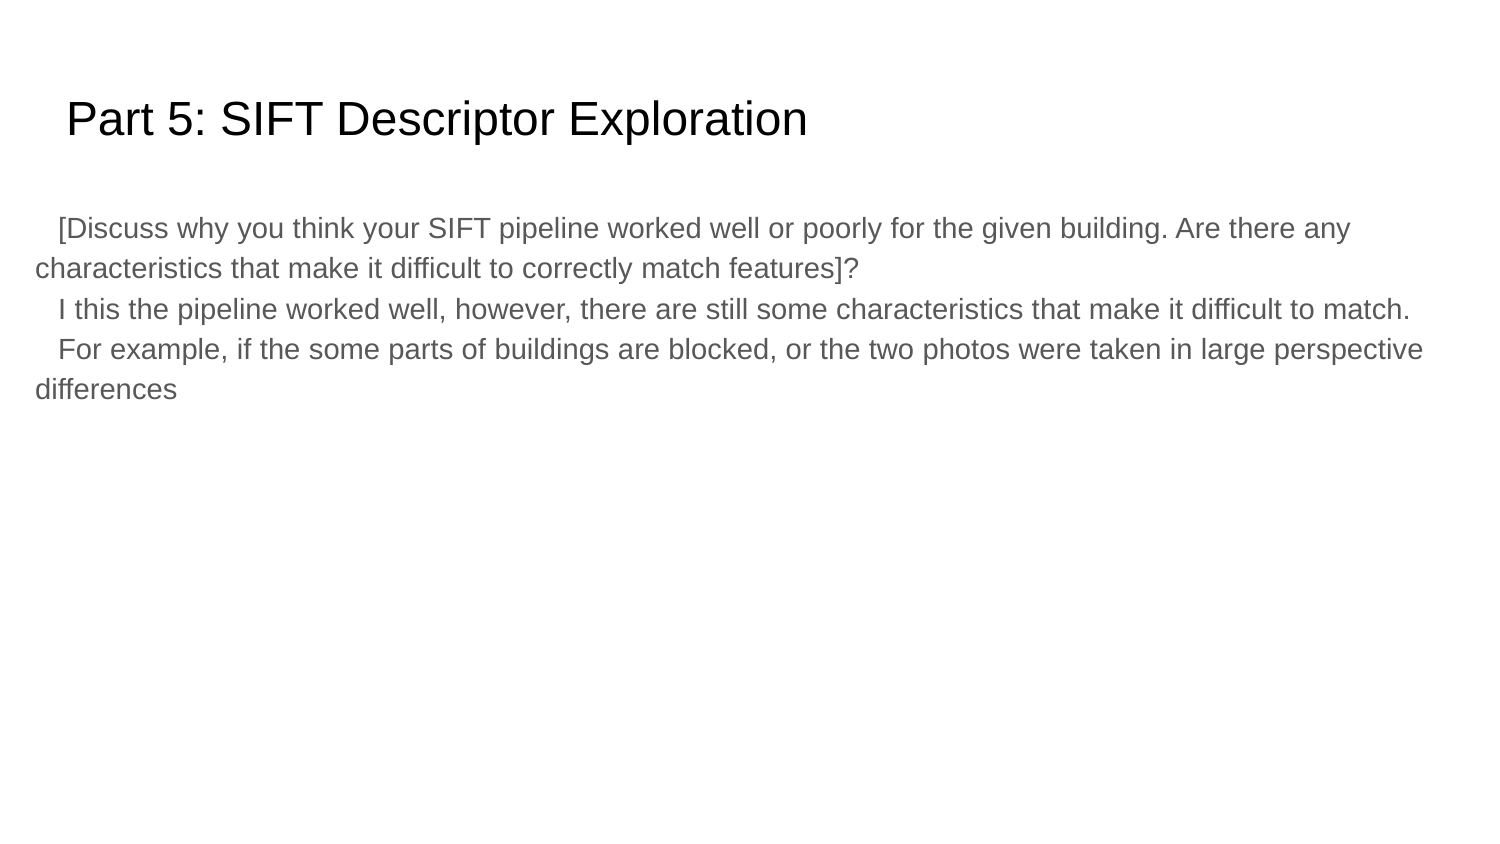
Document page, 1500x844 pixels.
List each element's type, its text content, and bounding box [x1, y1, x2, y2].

text_box [Discuss why you think your SIFT pipeline worked well or poorly for the given building. Are there any characteristics that make it difficult to correctly match features]? I this the pipeline worked well, however, there are still some characteristics that make it difficult to match. For example, if the some parts of buildings are blocked, or the two photos were taken in large perspective differences [20, 188, 1480, 750]
title Part 5: SIFT Descriptor Exploration [51, 72, 1449, 167]
